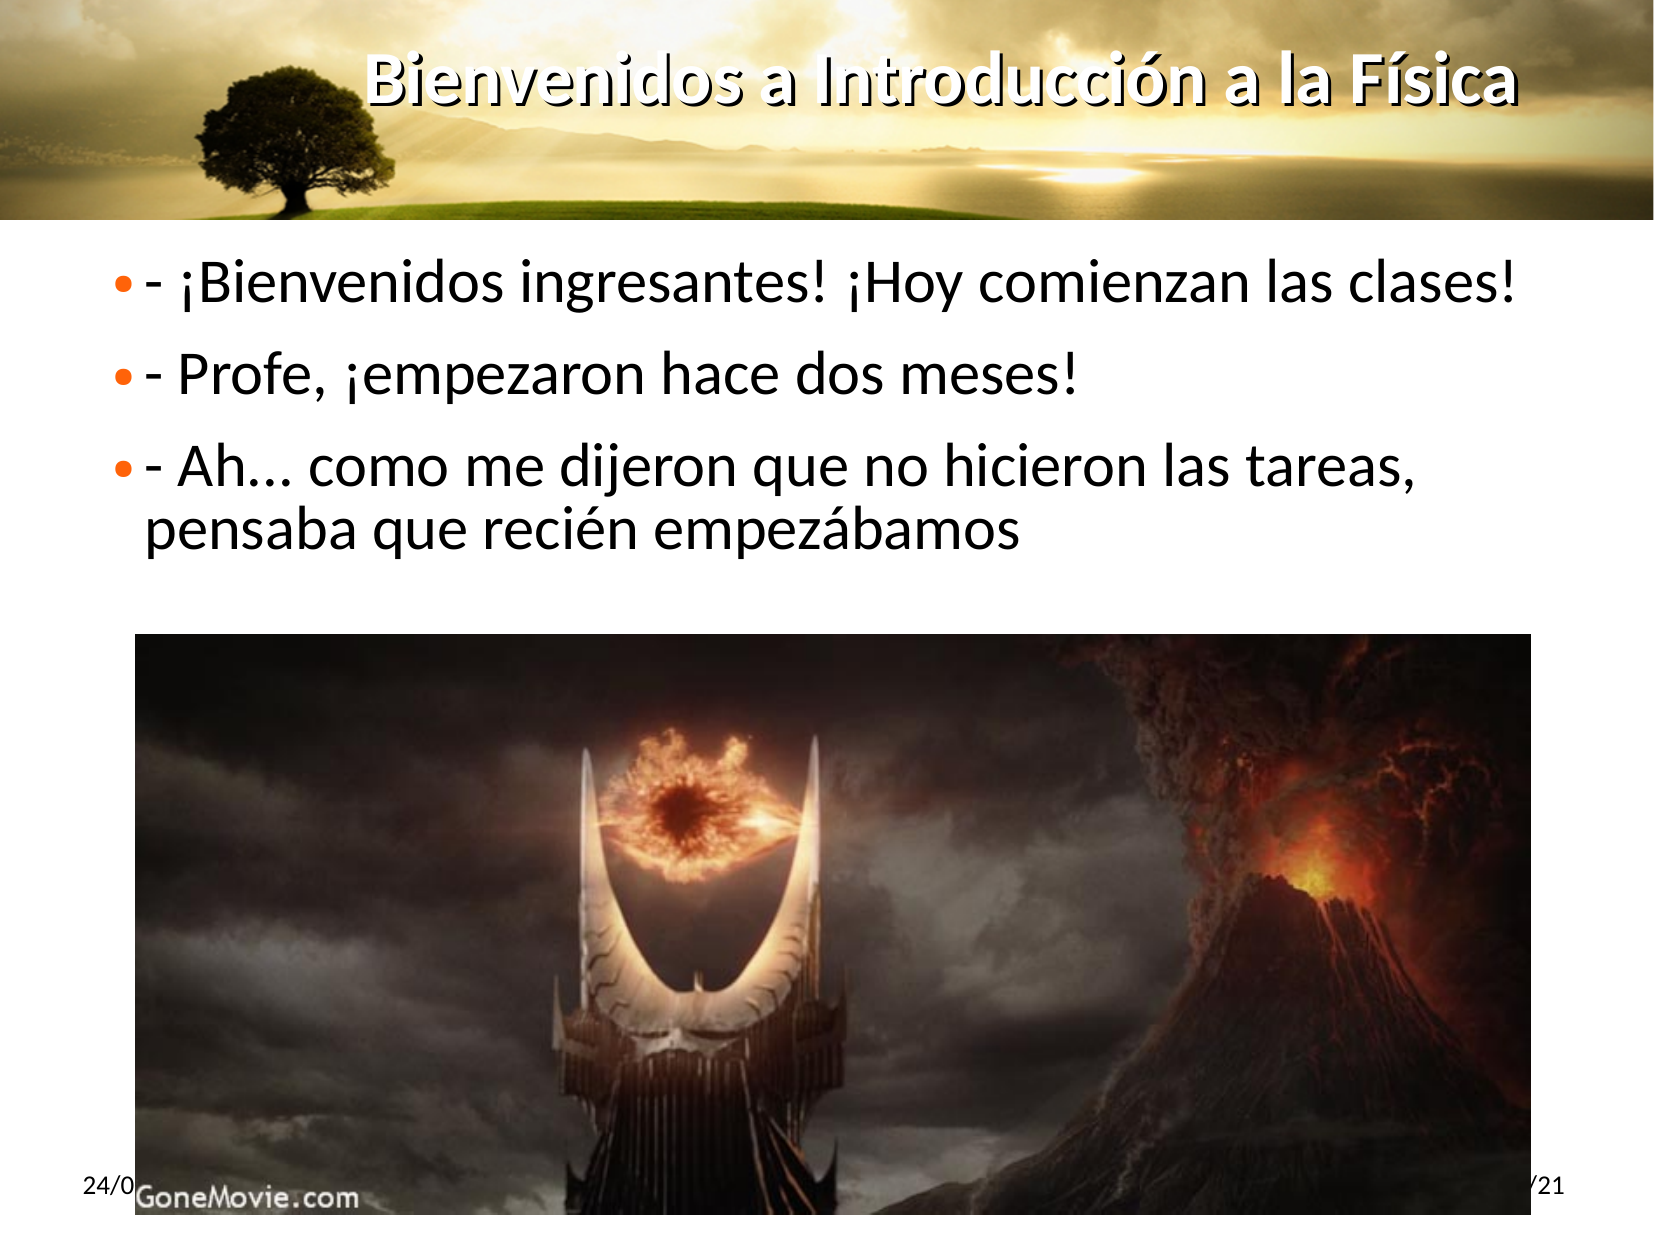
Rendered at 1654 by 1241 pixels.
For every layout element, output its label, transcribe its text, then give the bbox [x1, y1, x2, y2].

picture [0, 0, 1654, 220]
list - ¡Bienvenidos ingresantes! ¡Hoy comienzan las clases! - Profe, ¡empezaron hace dos meses! - Ah... como me dijeron que no hicieron las tareas, pensaba que recién empezábamos [82, 255, 1571, 1156]
title Bienvenidos a Introducción a la Física [75, 19, 1564, 151]
picture [135, 634, 1531, 1216]
